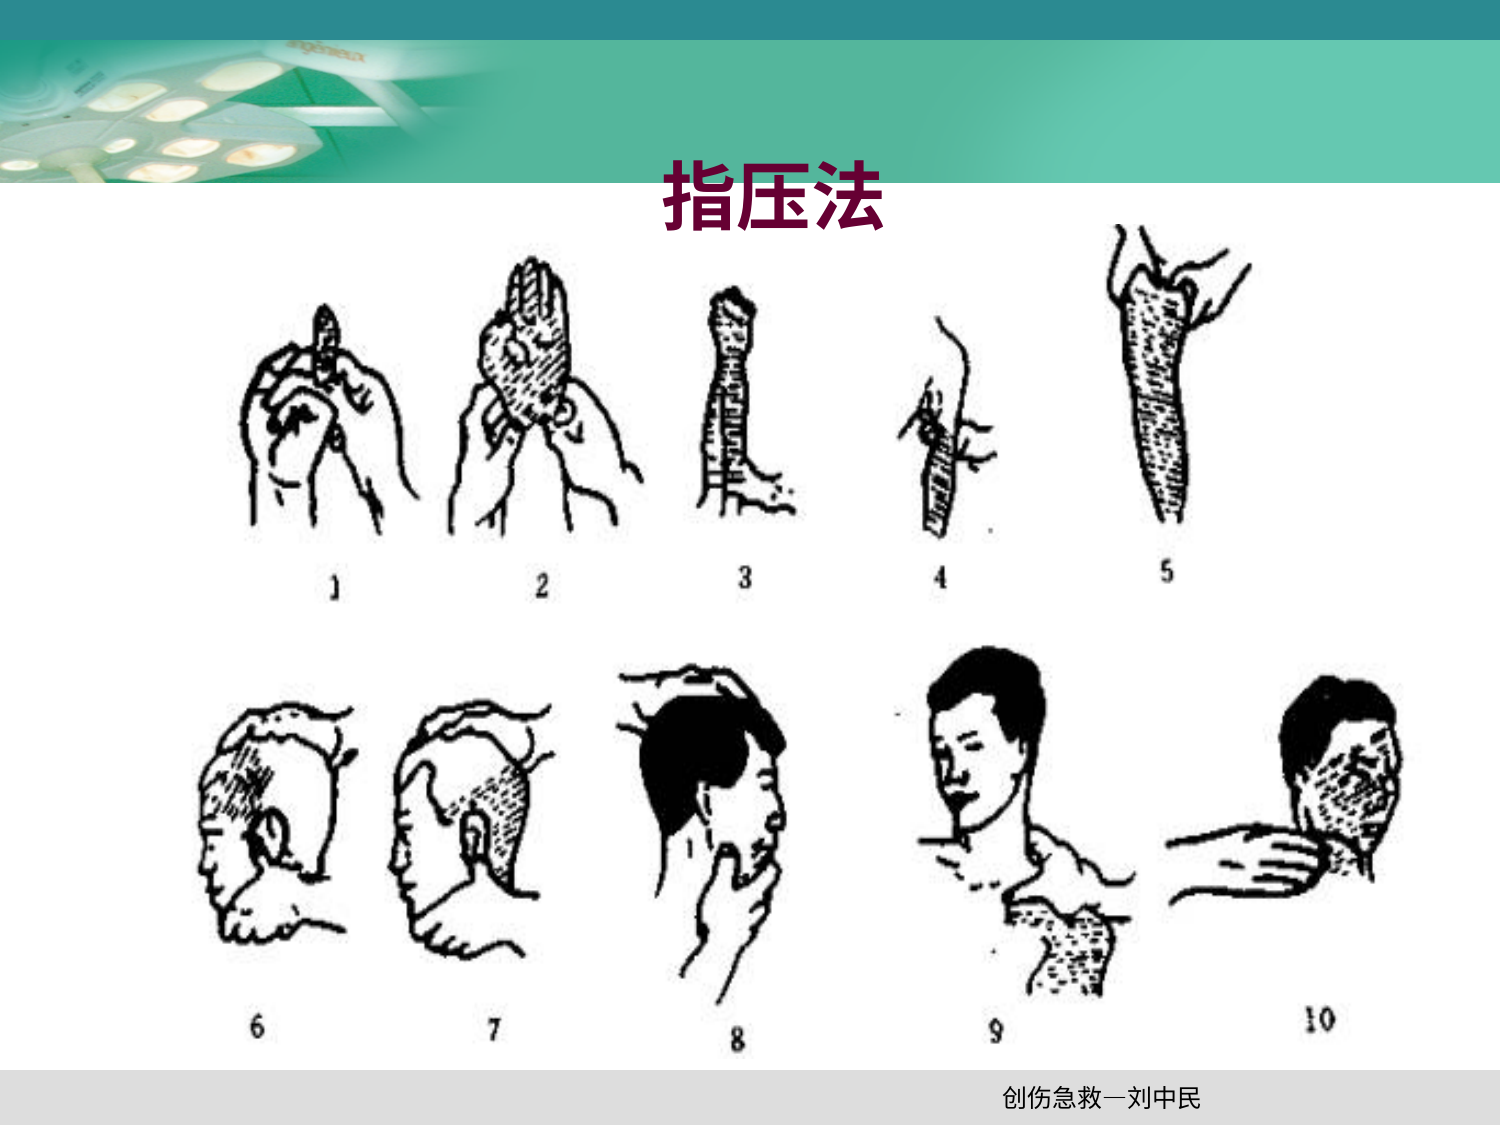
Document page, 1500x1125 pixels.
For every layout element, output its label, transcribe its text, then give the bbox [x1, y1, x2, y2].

text_box 创伤急救—刘中民 [987, 1074, 1463, 1125]
picture [87, 224, 1463, 1059]
title 指压法 [87, 62, 1461, 155]
